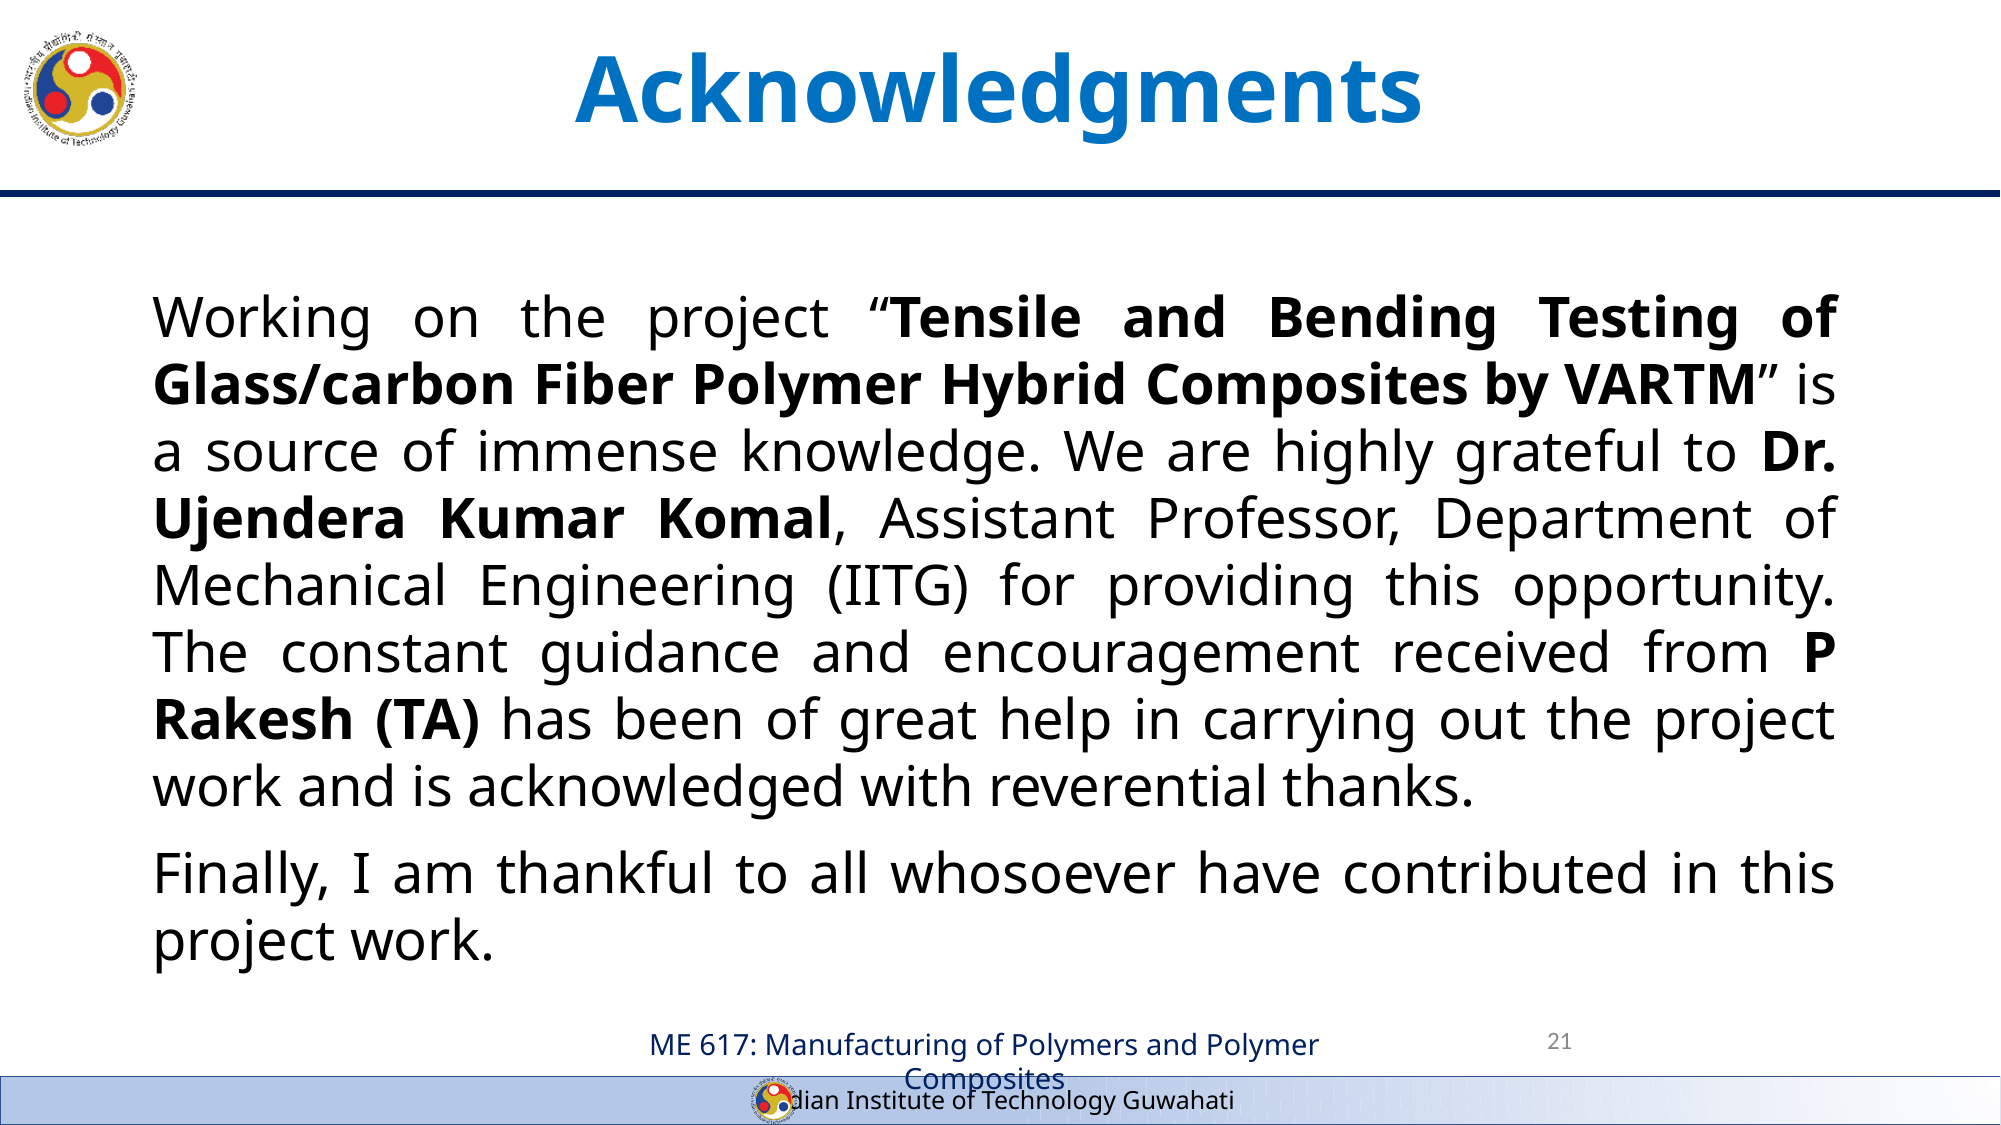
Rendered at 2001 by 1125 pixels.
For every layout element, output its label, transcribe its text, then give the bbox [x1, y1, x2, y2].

list Working on the project “Tensile and Bending Testing of Glass/carbon Fiber Polymer Hybrid Composites by VARTM” is a source of immense knowledge. We are highly grateful to Dr. Ujendera Kumar Komal, Assistant Professor, Department of Mechanical Engineering (IITG) for providing this opportunity. The constant guidance and encouragement received from P Rakesh (TA) has been of great help in carrying out the project work and is acknowledged with reverential thanks. Finally, I am thankful to all whosoever have contributed in this project work. [137, 274, 1863, 988]
text_box [1531, 1009, 1982, 1070]
title Acknowledgments [137, 36, 1863, 155]
